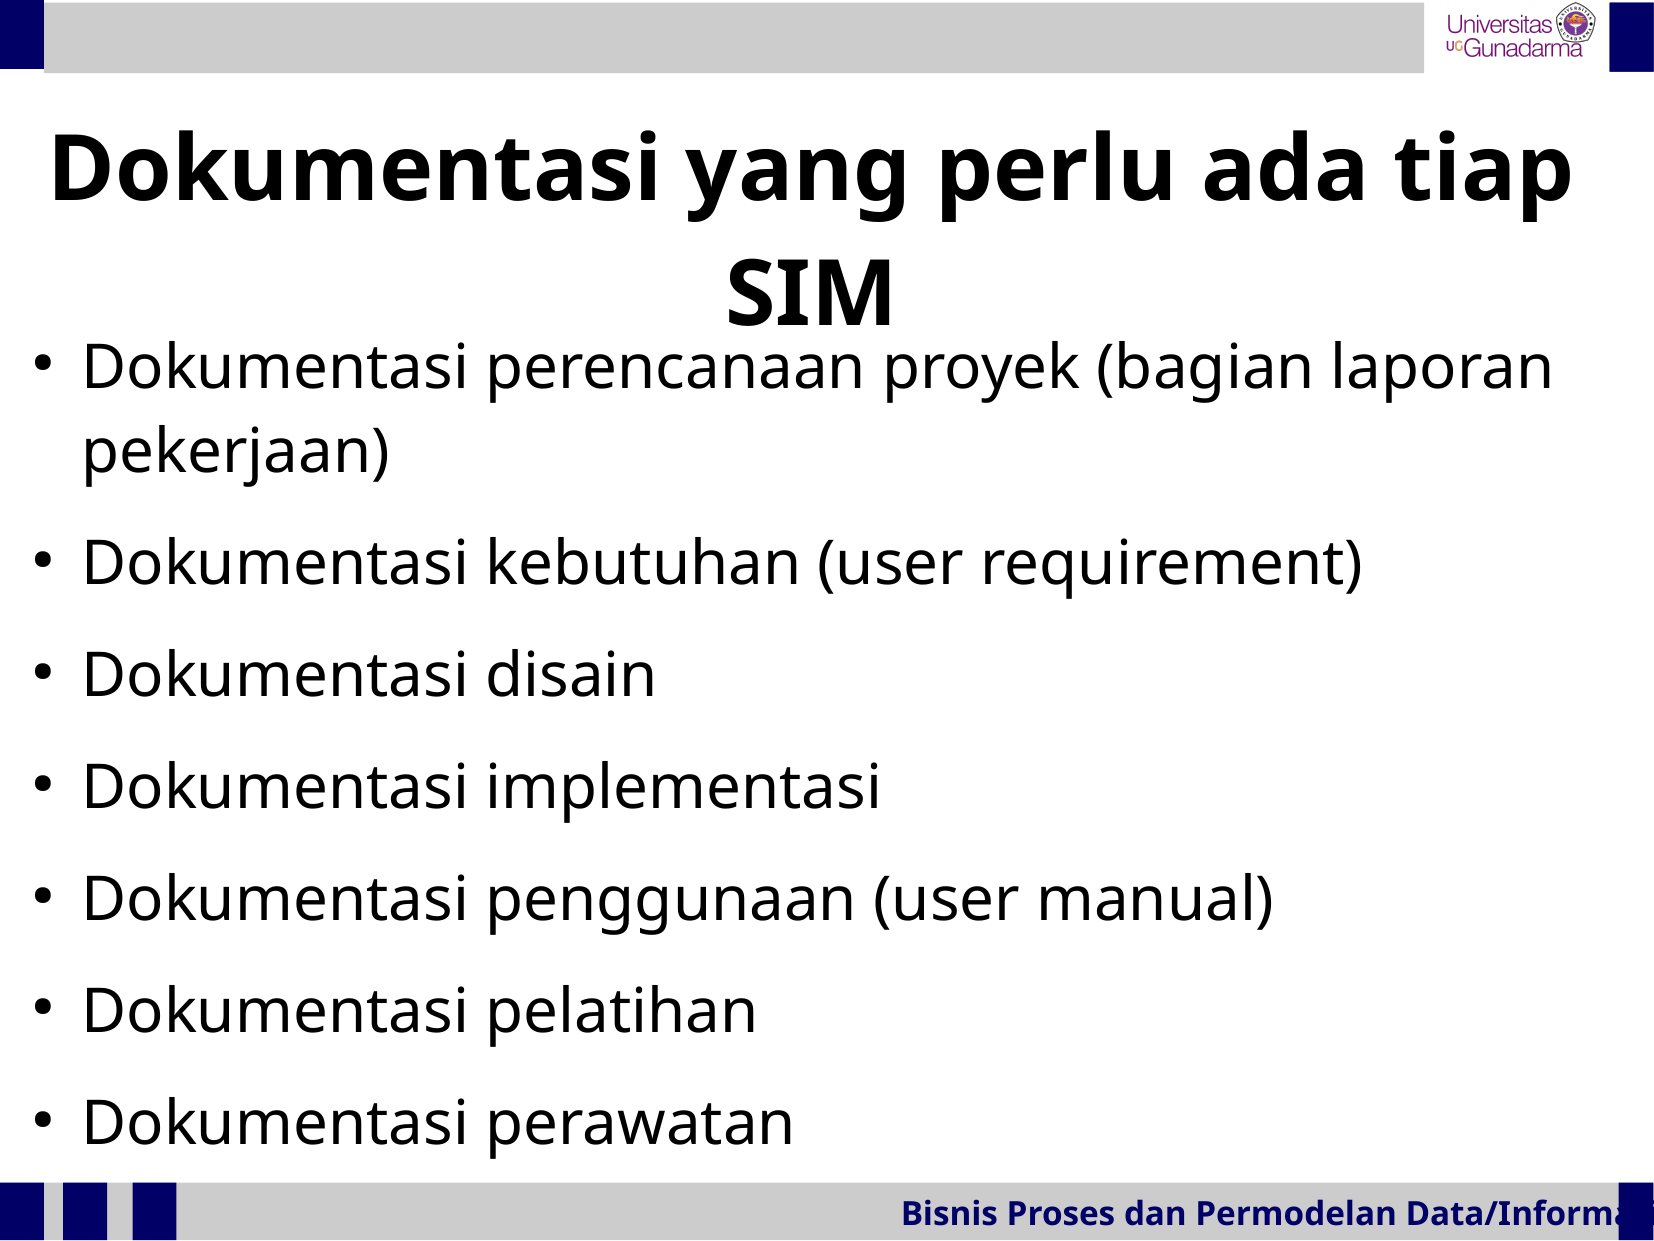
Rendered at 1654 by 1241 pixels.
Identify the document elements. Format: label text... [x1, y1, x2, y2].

title Dokumentasi yang perlu ada tiap SIM [0, 169, 1639, 286]
list Dokumentasi perencanaan proyek (bagian laporan pekerjaan) Dokumentasi kebutuhan (user requirement) Dokumentasi disain Dokumentasi implementasi Dokumentasi penggunaan (user manual) Dokumentasi pelatihan Dokumentasi perawatan [15, 321, 1633, 1171]
picture [1437, 2, 1610, 62]
